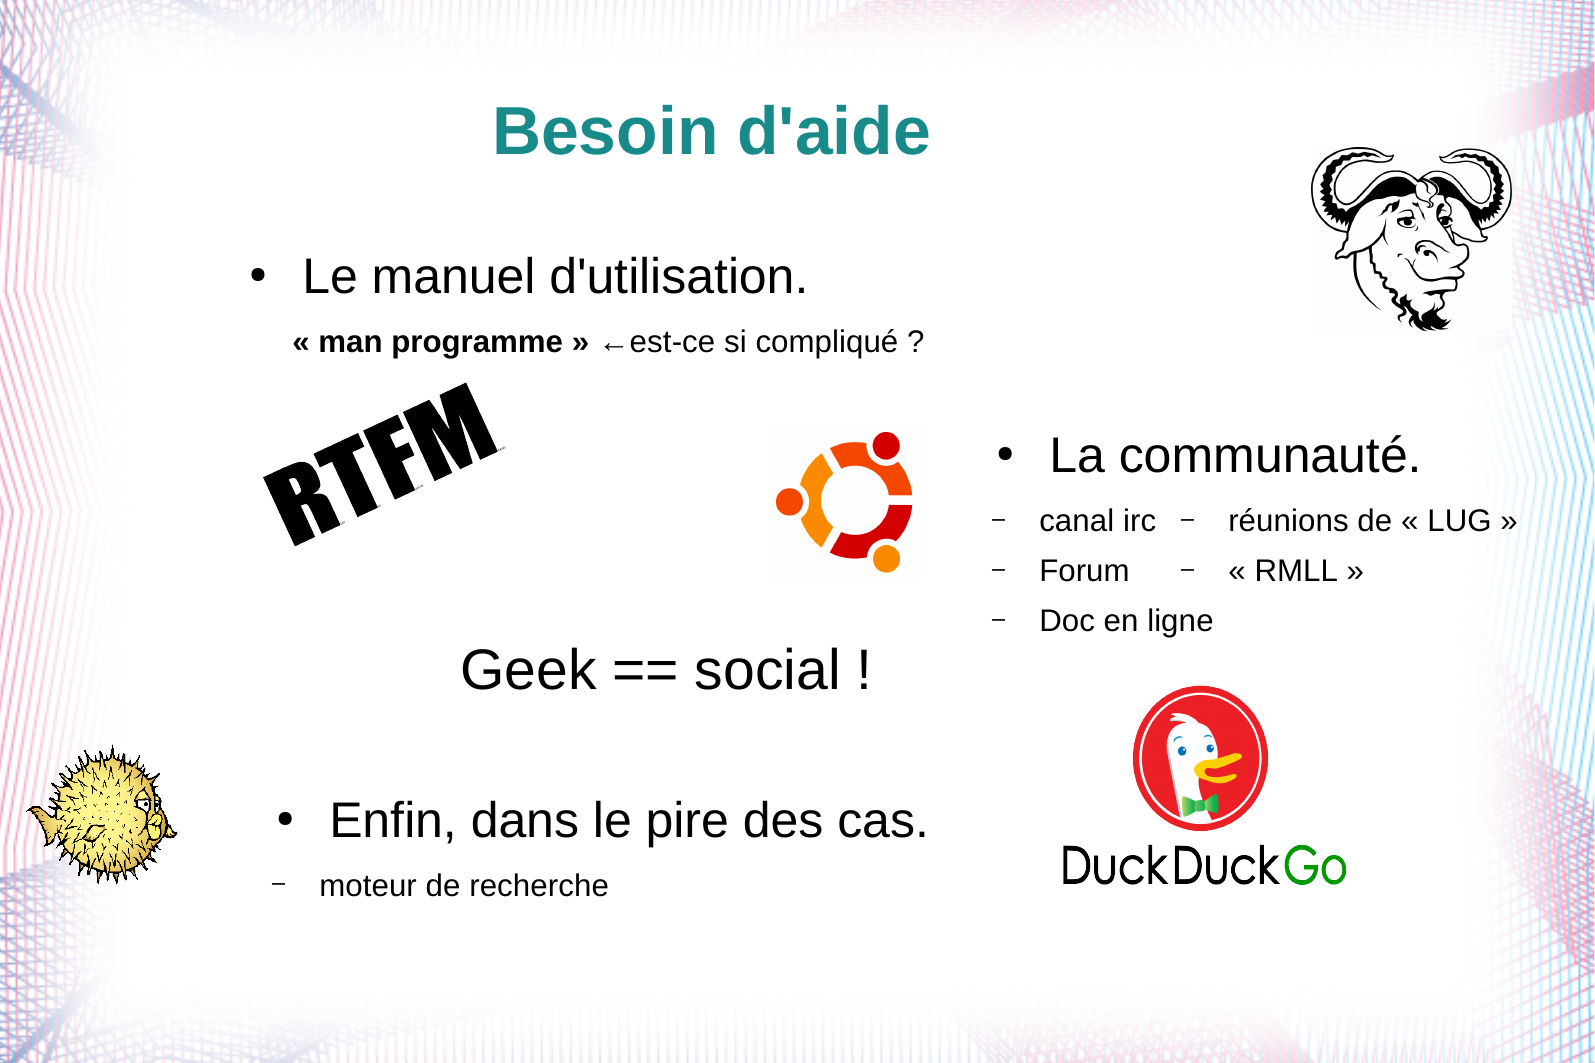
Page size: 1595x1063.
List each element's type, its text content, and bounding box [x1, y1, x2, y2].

list Geek == social ! [389, 637, 945, 713]
list réunions de « LUG » « RMLL » [1015, 503, 1571, 626]
picture [0, 0, 1595, 1063]
list La communauté. canal irc Forum Doc en ligne [826, 427, 1441, 639]
list Enfin, dans le pire des cas. moteur de recherche [106, 792, 1394, 922]
list Le manuel d'utilisation. « man programme » ←est-ce si compliqué ? [79, 248, 1367, 402]
title Besoin d'aide [56, 42, 1367, 220]
